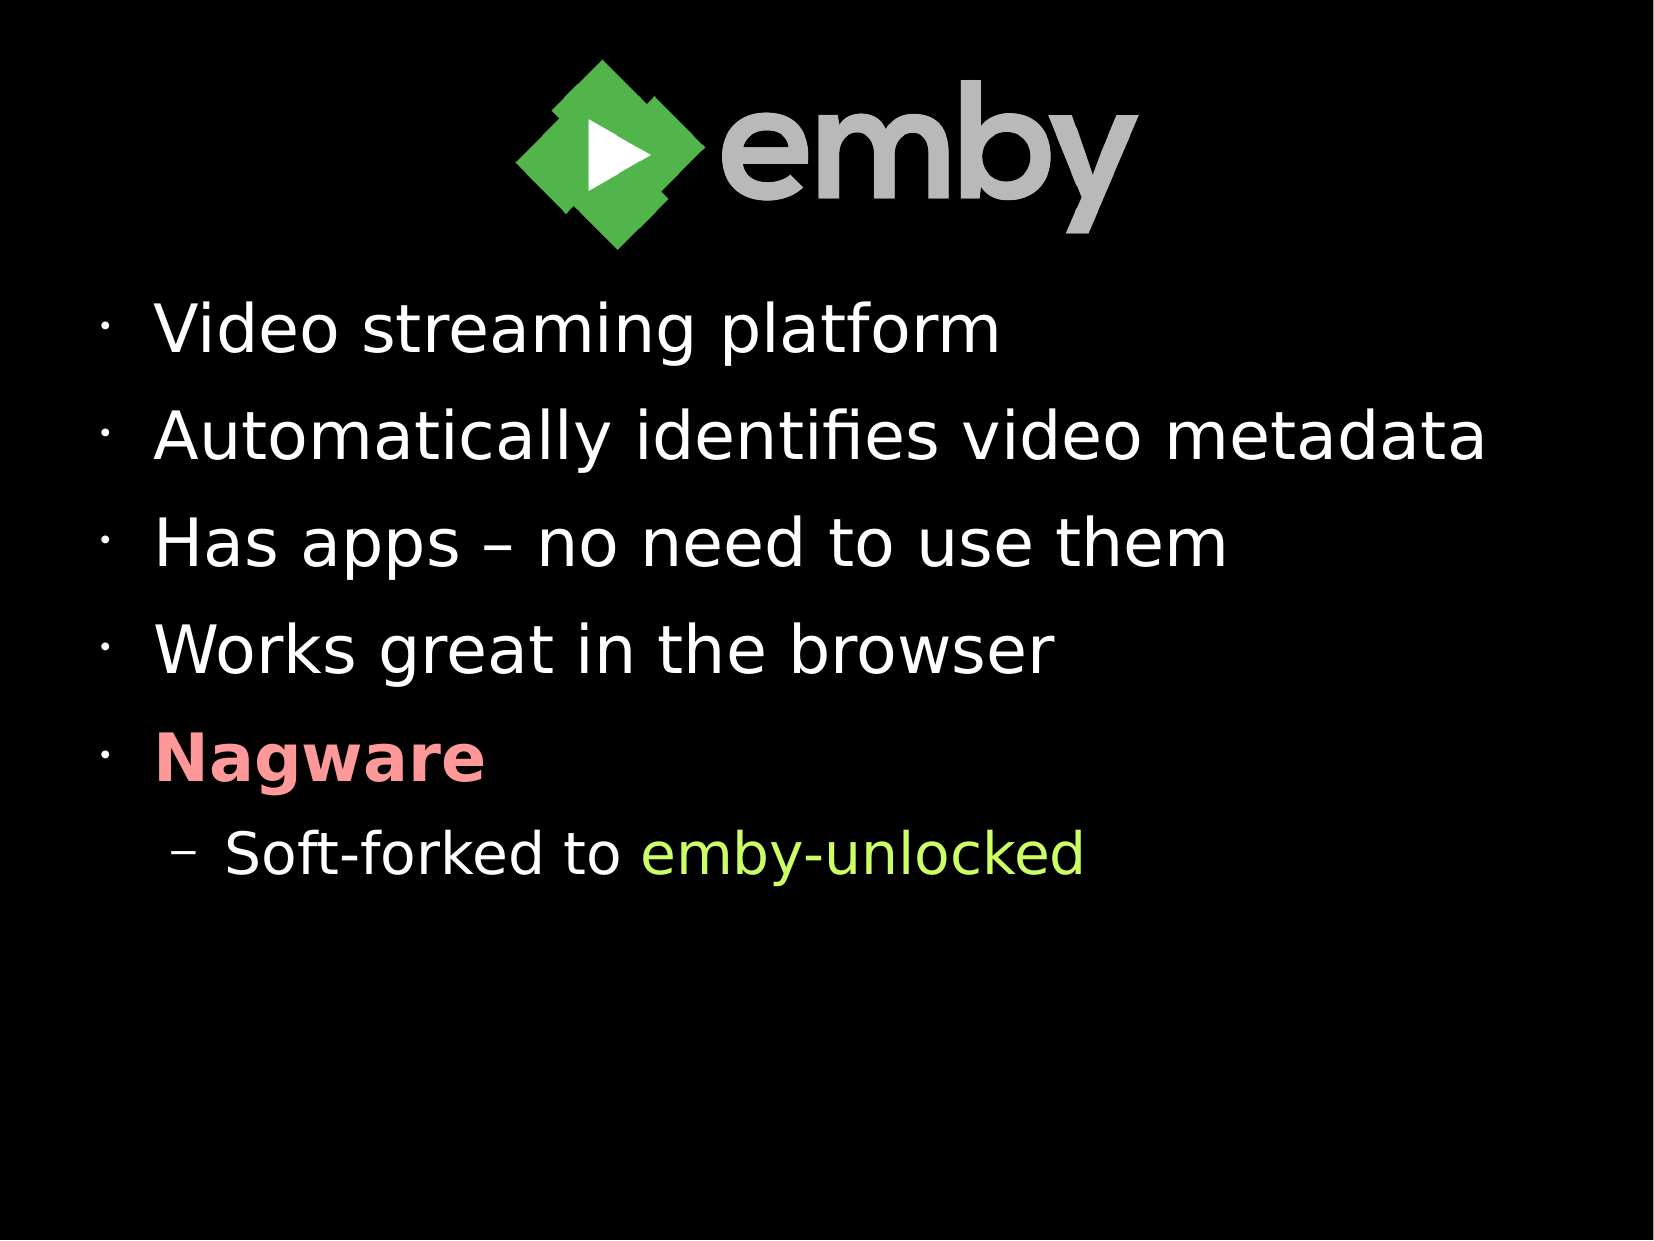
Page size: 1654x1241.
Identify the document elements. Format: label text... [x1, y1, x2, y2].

list Video streaming platform Automatically identifies video metadata Has apps – no need to use them Works great in the browser Nagware Soft-forked to emby-unlocked [82, 290, 1571, 1010]
picture [515, 59, 1139, 250]
